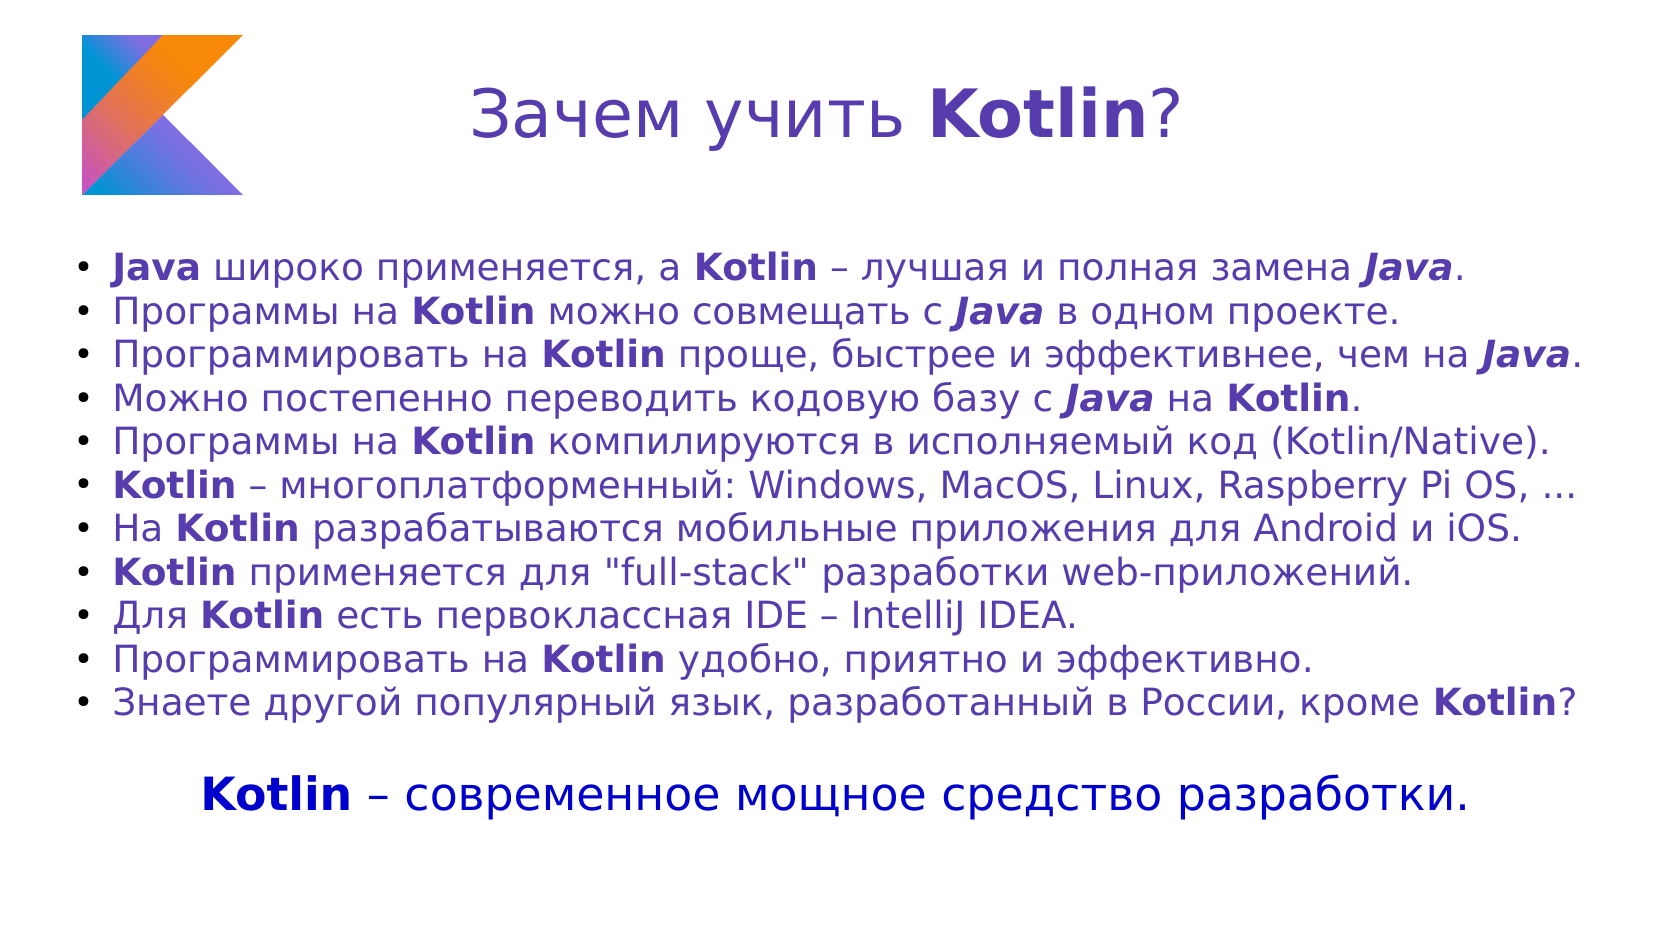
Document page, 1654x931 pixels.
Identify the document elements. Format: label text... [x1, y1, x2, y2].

subtitle Java широко применяется, а Kotlin – лучшая и полная замена Java. Программы на Kotlin можно совмещать с Java в одном проекте. Программировать на Kotlin проще, быстрее и эффективнее, чем на Java. Можно постепенно переводить кодовую базу с Java на Kotlin. Программы на Kotlin компилируются в исполняемый код (Kotlin/Native). Kotlin – многоплатформенный: Windows, MacOS, Linux, Raspberry Pi OS, ... На Kotlin разрабатываются мобильные приложения для Android и iOS. Kotlin применяется для "full-stack" разработки web-приложений. Для Kotlin есть первоклассная IDE – IntelliJ IDEA. Программировать на Kotlin удобно, приятно и эффективно. Знаете другой популярный язык, разработанный в России, кроме Kotlin? Kotlin – современное мощное средство разработки. [76, 218, 1595, 849]
picture [82, 35, 243, 195]
title Зачем учить Kotlin? [243, 37, 1571, 193]
